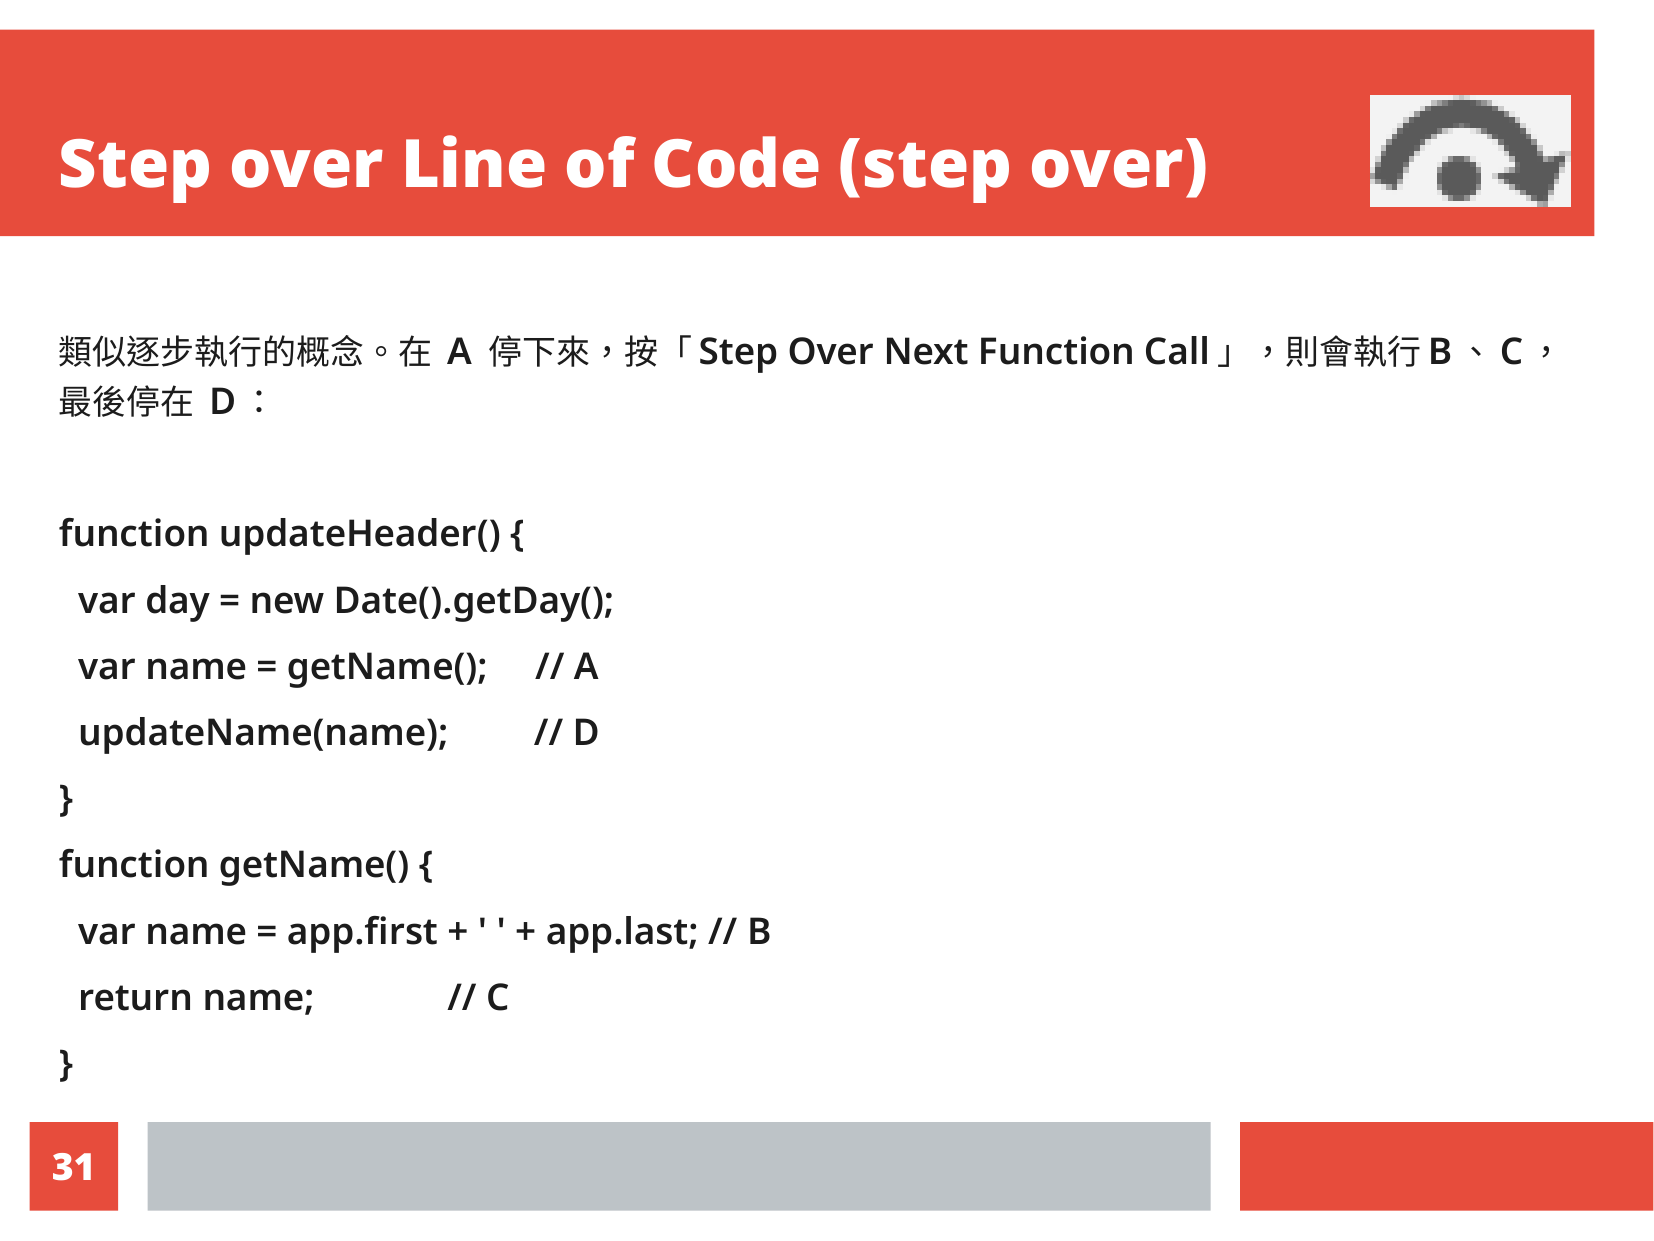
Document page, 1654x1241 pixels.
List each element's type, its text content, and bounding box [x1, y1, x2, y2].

picture [1370, 95, 1571, 207]
list 類似逐步執行的概念。在 A 停下來，按「Step Over Next Function Call」，則會執行B、C，最後停在 D： function updateHeader() { var day = new Date().getDay(); var name = getName(); // A updateName(name); // D } function getName() { var name = app.first + ' ' + app.last; // B return name; // C } [59, 324, 1565, 1093]
title Step over Line of Code (step over) [59, 59, 1595, 207]
